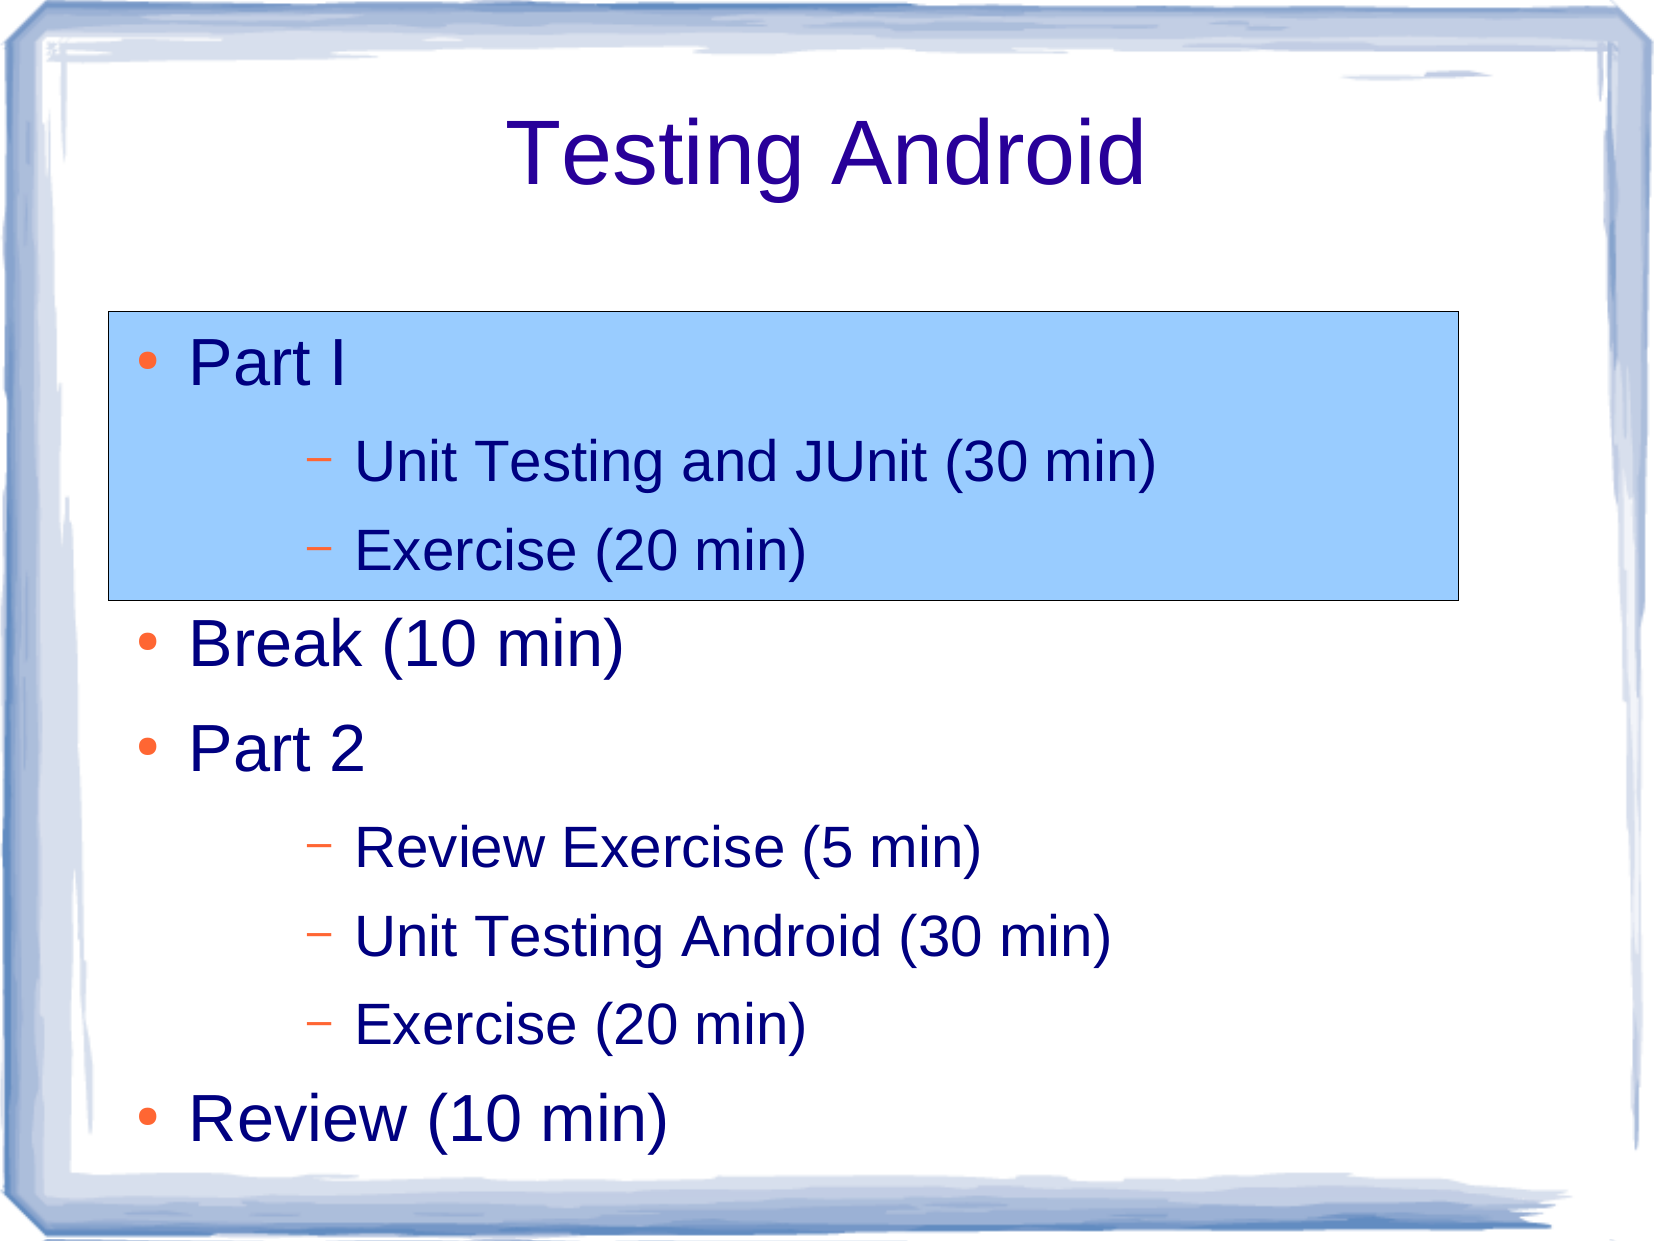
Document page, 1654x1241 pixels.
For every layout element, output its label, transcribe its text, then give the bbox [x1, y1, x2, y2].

list Part I Unit Testing and JUnit (30 min) Exercise (20 min) Break (10 min) Part 2 Review Exercise (5 min) Unit Testing Android (30 min) Exercise (20 min) Review (10 min) [118, 324, 1571, 1174]
picture [0, 0, 1654, 1241]
text_box [108, 311, 1459, 601]
title Testing Android [82, 56, 1571, 250]
